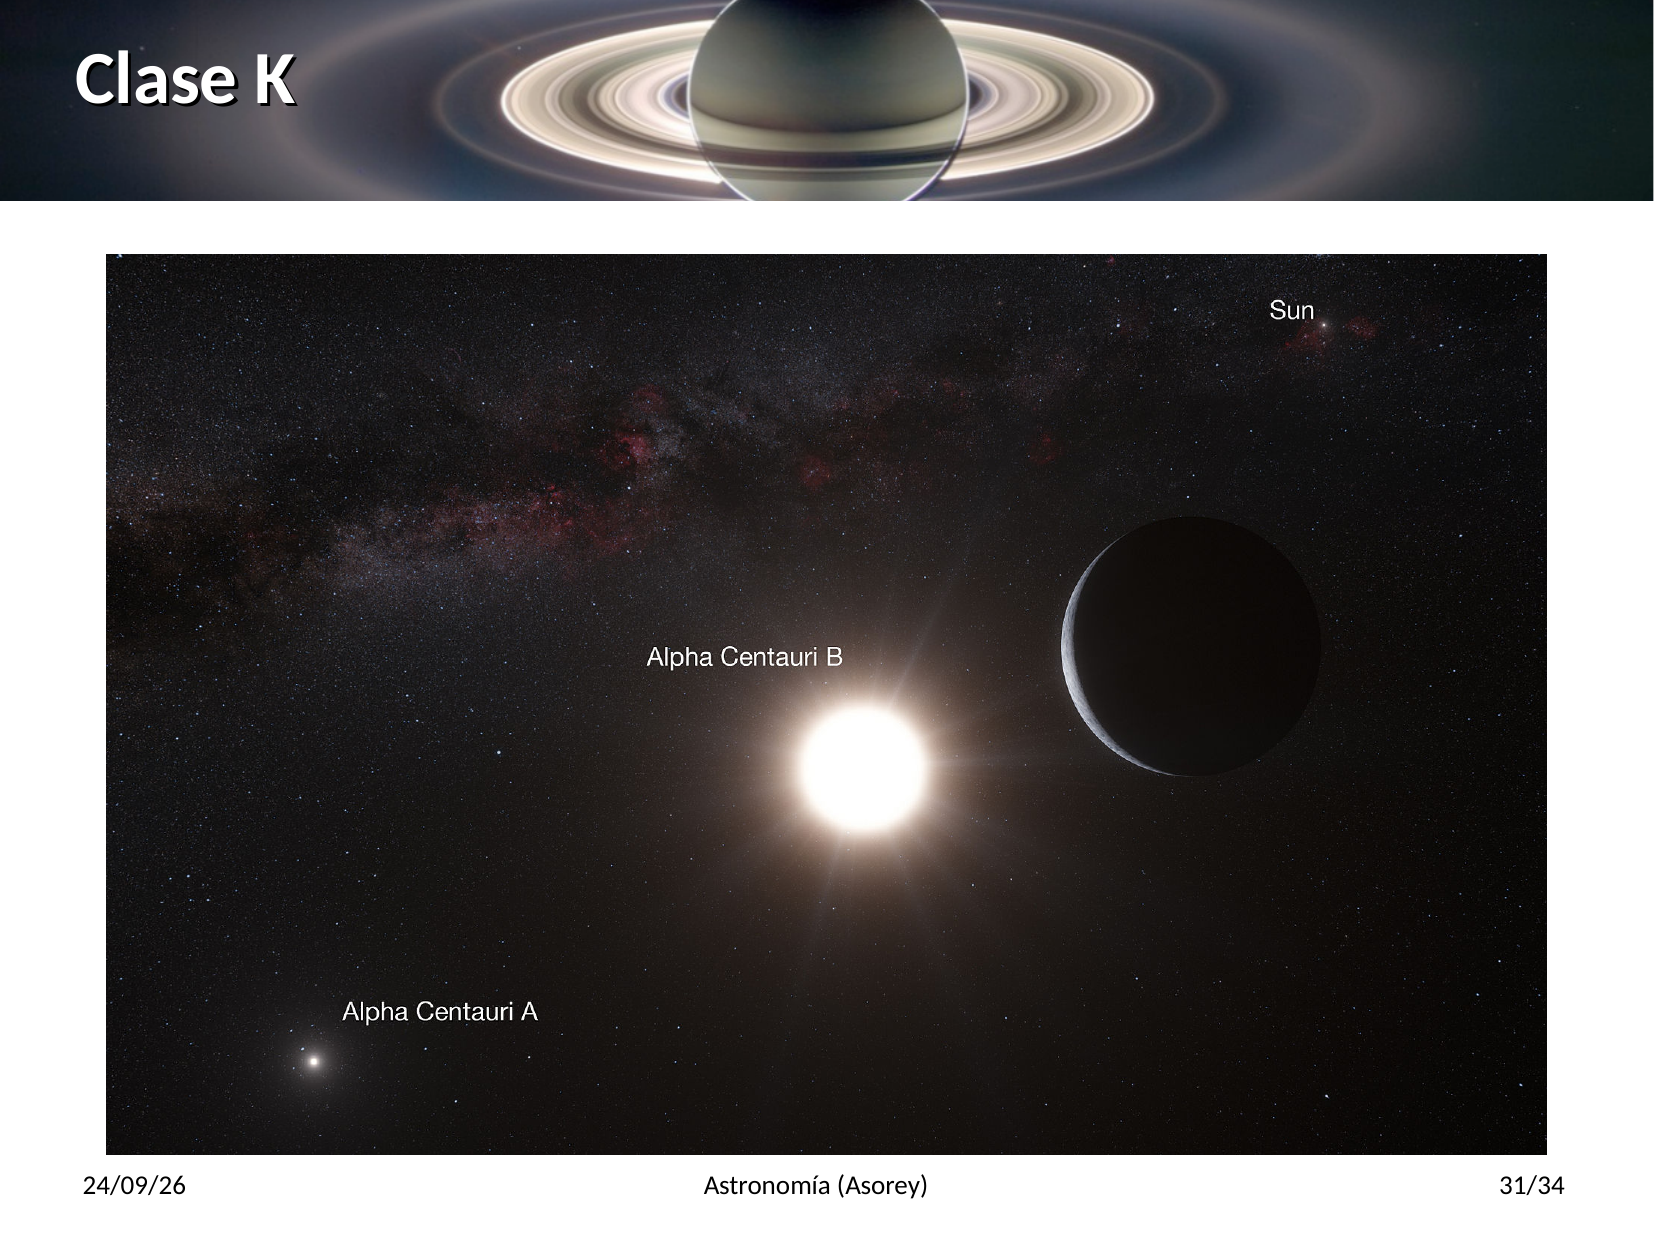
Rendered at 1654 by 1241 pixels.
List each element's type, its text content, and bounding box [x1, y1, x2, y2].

picture [0, 0, 1654, 201]
picture [106, 254, 1547, 1156]
title Clase K [75, 19, 1564, 151]
